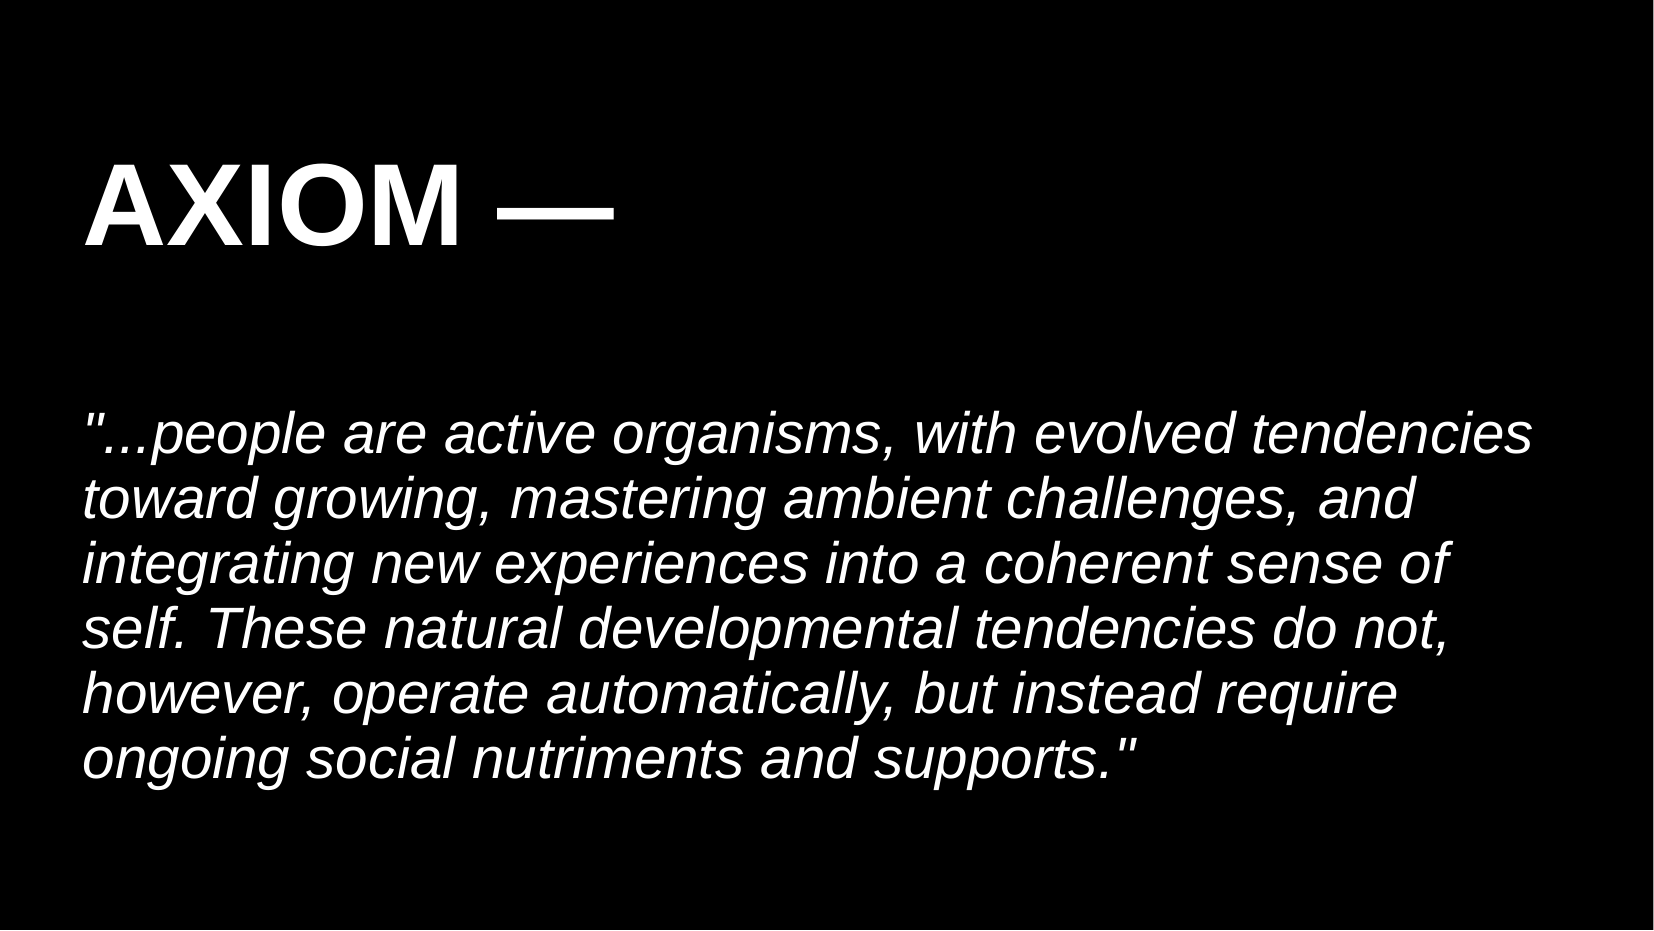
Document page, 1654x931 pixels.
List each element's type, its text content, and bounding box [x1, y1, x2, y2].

subtitle AXIOM — "...people are active organisms, with evolved tendencies toward growing, mastering ambient challenges, and integrating new experiences into a coherent sense of self. These natural developmental tendencies do not, however, operate automatically, but instead require ongoing social nutriments and supports." [82, 0, 1571, 931]
